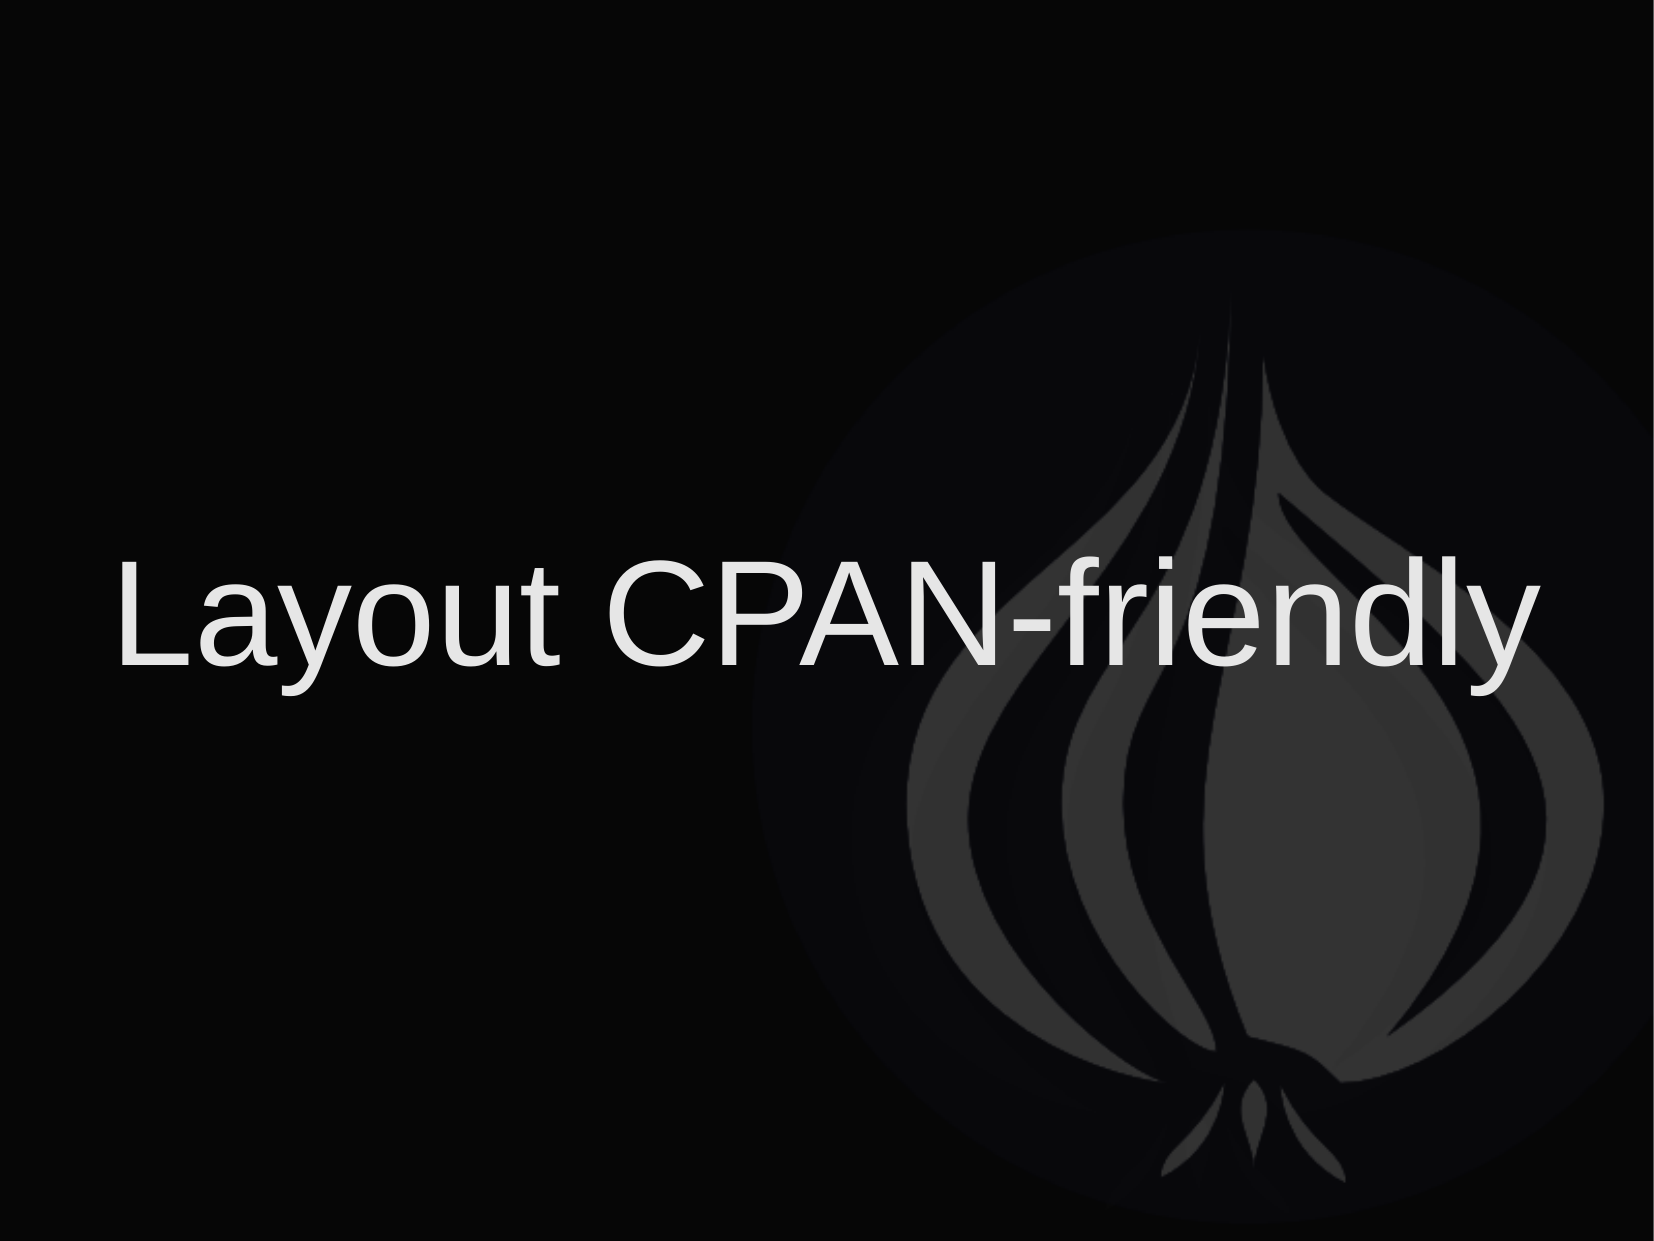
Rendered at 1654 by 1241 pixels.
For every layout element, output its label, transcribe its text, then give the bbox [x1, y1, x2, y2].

picture [0, 0, 1654, 1241]
subtitle Layout CPAN-friendly [82, 118, 1571, 1109]
